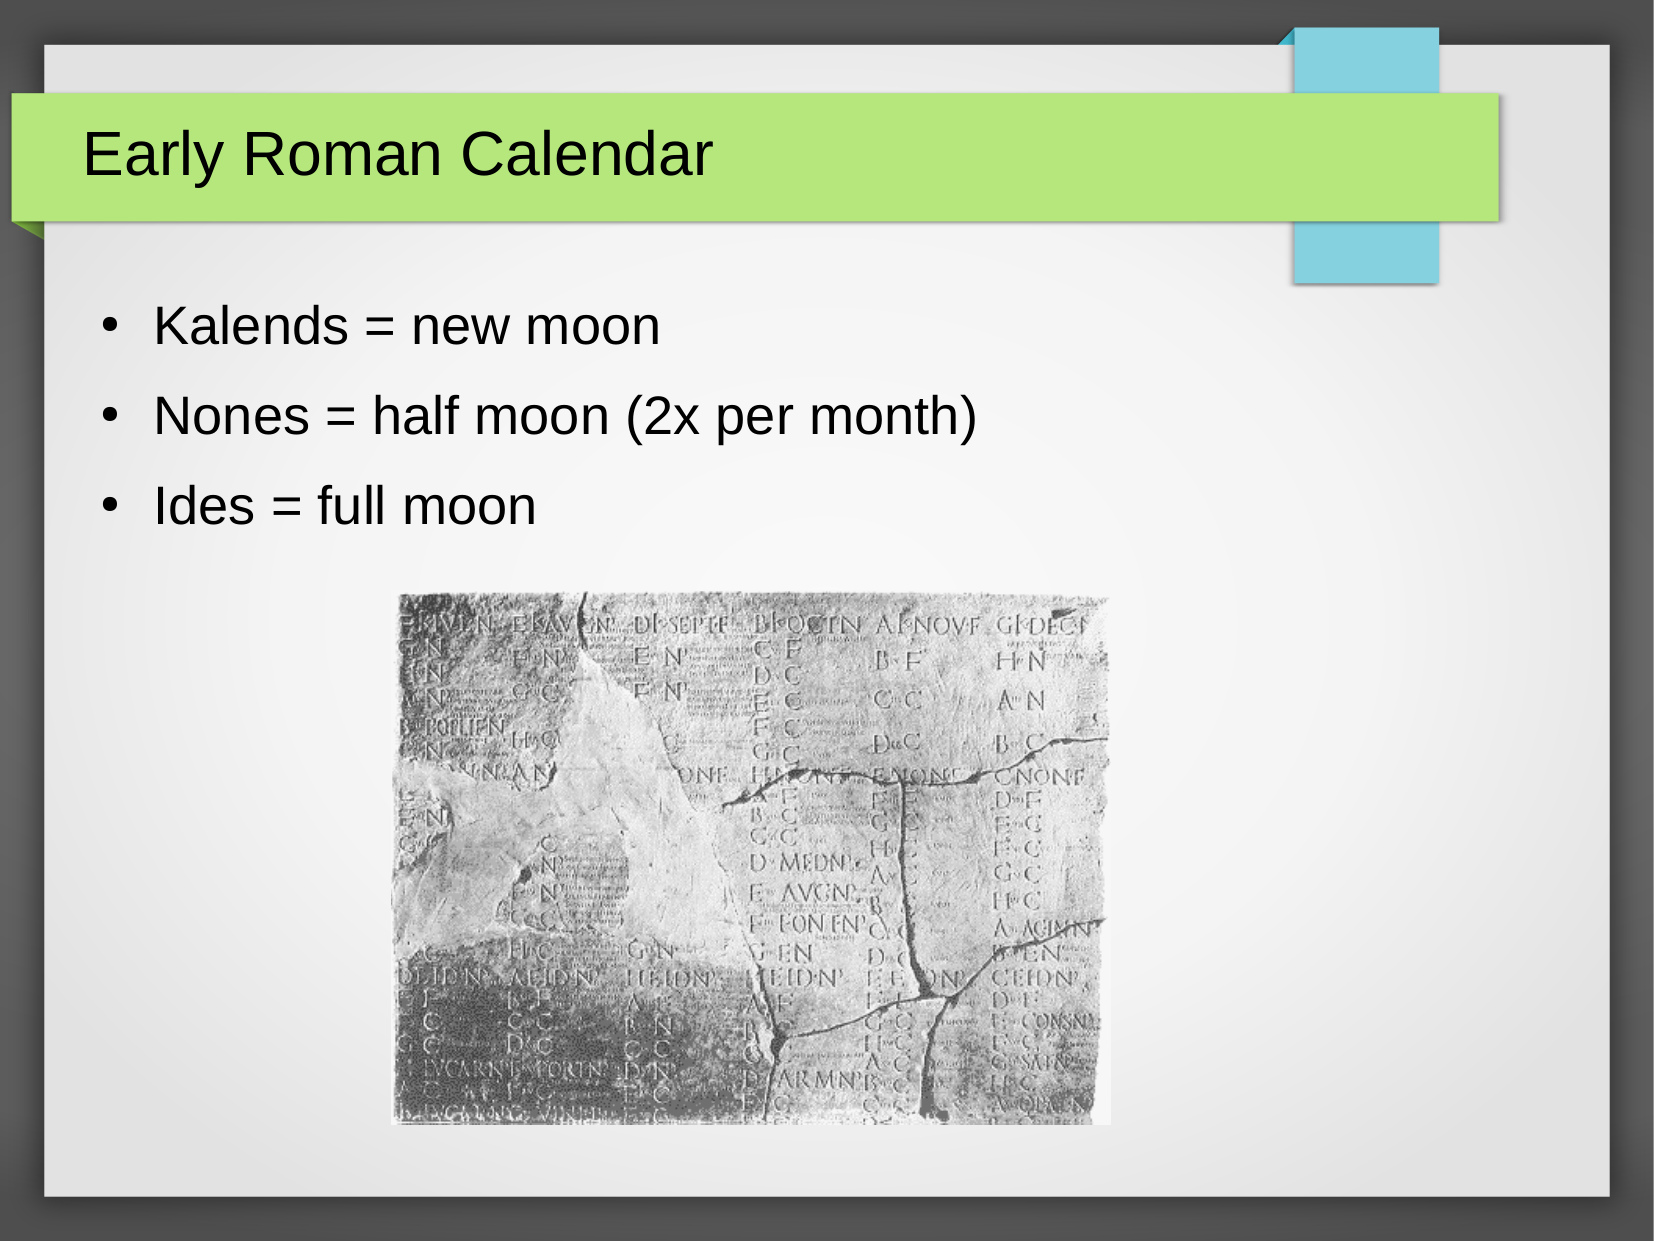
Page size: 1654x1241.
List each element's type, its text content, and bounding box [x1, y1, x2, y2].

picture [0, 0, 1654, 1241]
list Kalends = new moon Nones = half moon (2x per month) Ides = full moon [82, 295, 1571, 1015]
title Early Roman Calendar [82, 94, 1264, 213]
